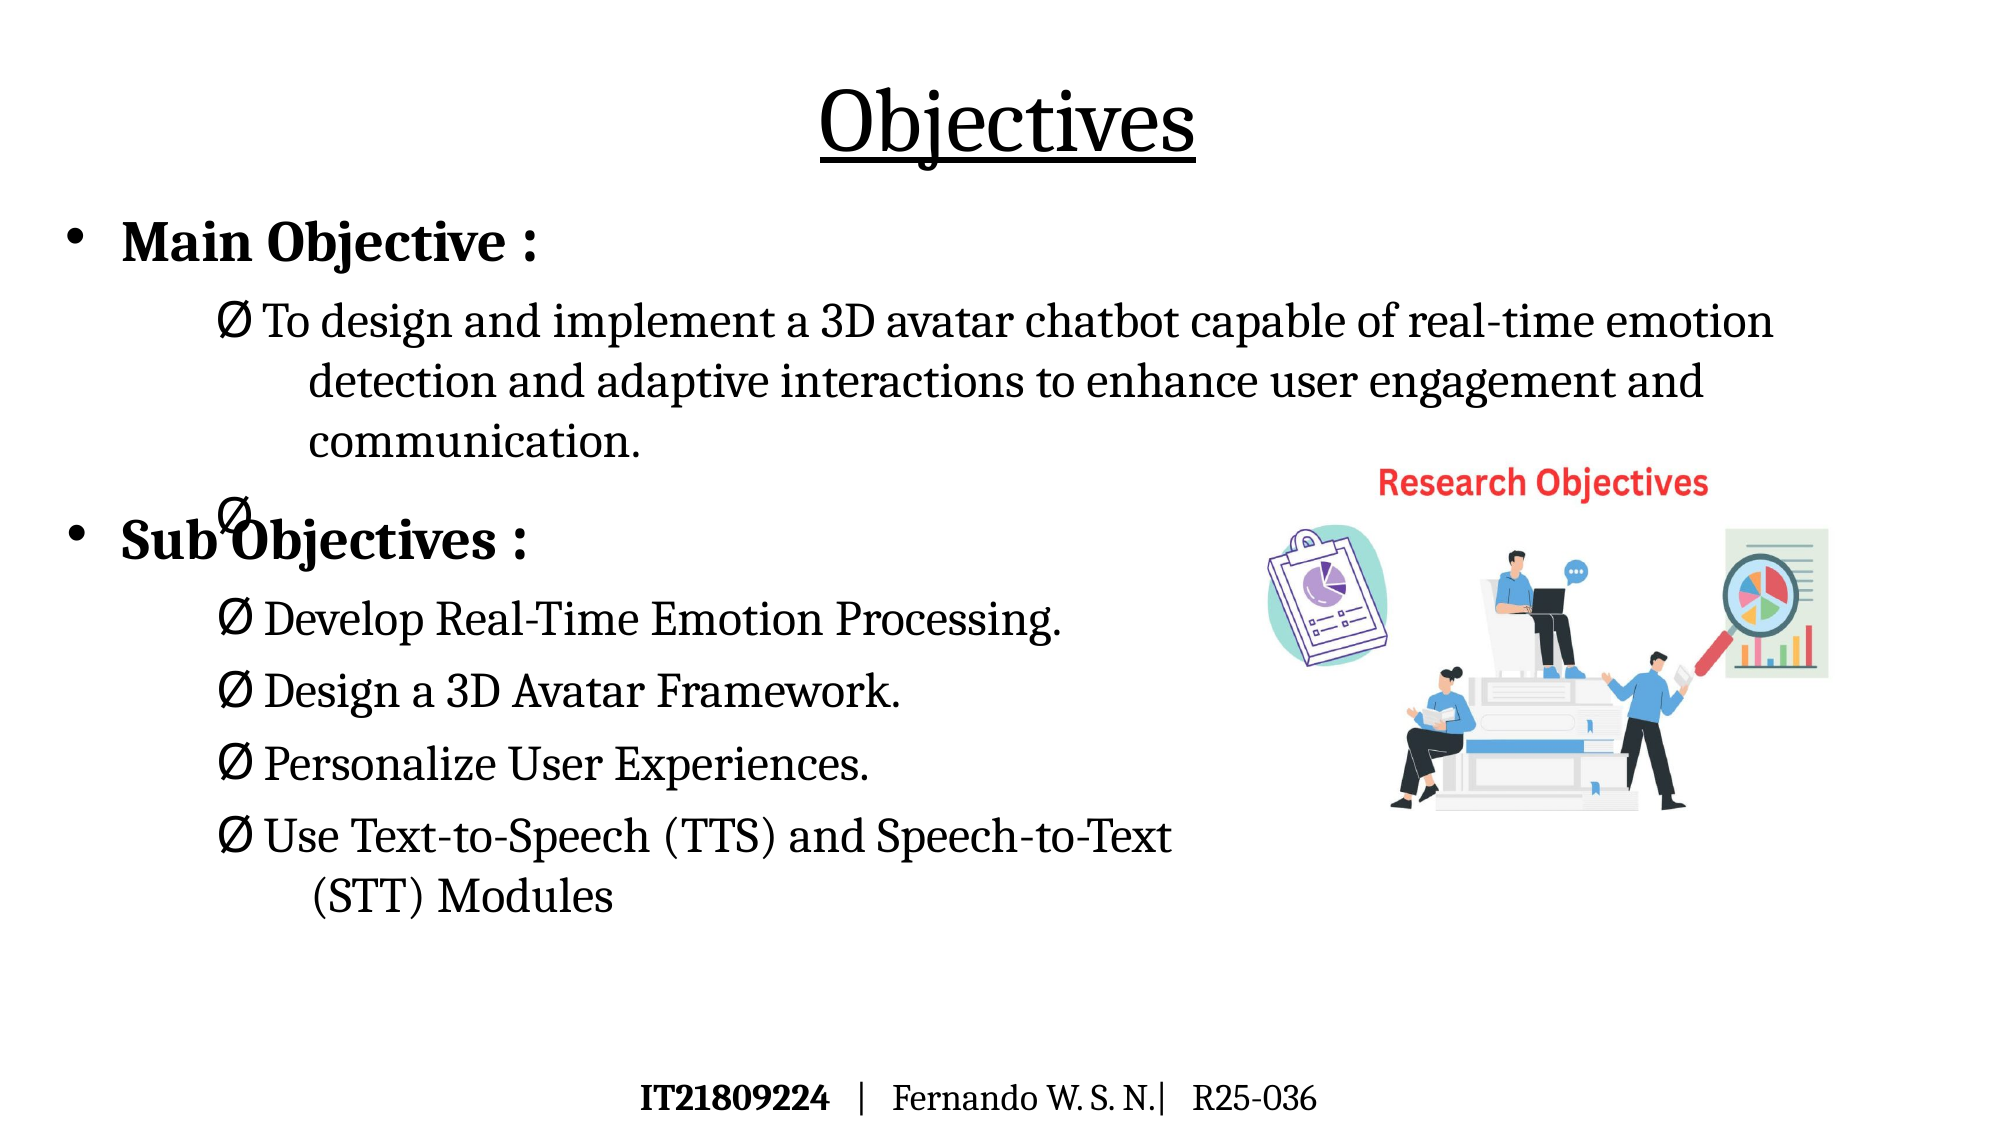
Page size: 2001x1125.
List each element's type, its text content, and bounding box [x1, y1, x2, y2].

text_box IT21809224 | Fernando W. S. N.| R25-036 [625, 1065, 1743, 1125]
text_box Sub Objectives : Develop Real-Time Emotion Processing. Design a 3D Avatar Framework. Personalize User Experiences. Use Text-to-Speech (TTS) and Speech-to-Text (STT) Modules [51, 485, 1313, 1000]
picture [1253, 437, 1851, 811]
title Objectives [50, 50, 1967, 180]
list Main Objective : To design and implement a 3D avatar chatbot capable of real-time emotion detection and adaptive interactions to enhance user engagement and communication. [50, 187, 1967, 488]
